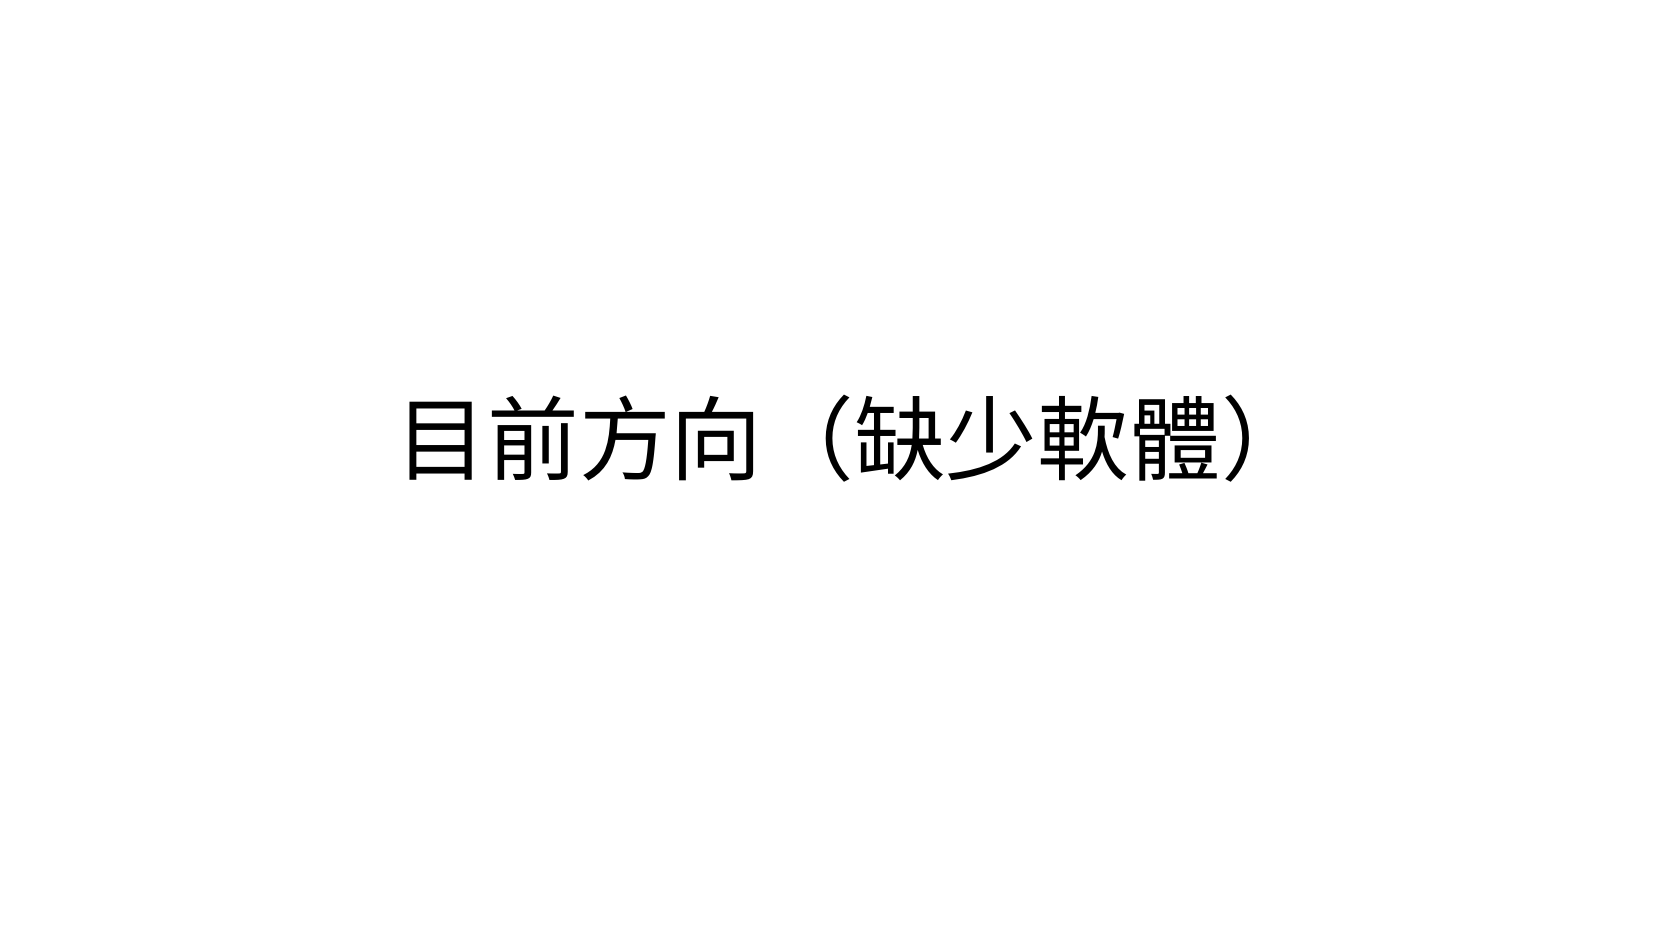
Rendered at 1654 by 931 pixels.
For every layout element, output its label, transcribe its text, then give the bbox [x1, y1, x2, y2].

title 目前方向（缺少軟體） [75, 355, 1564, 511]
